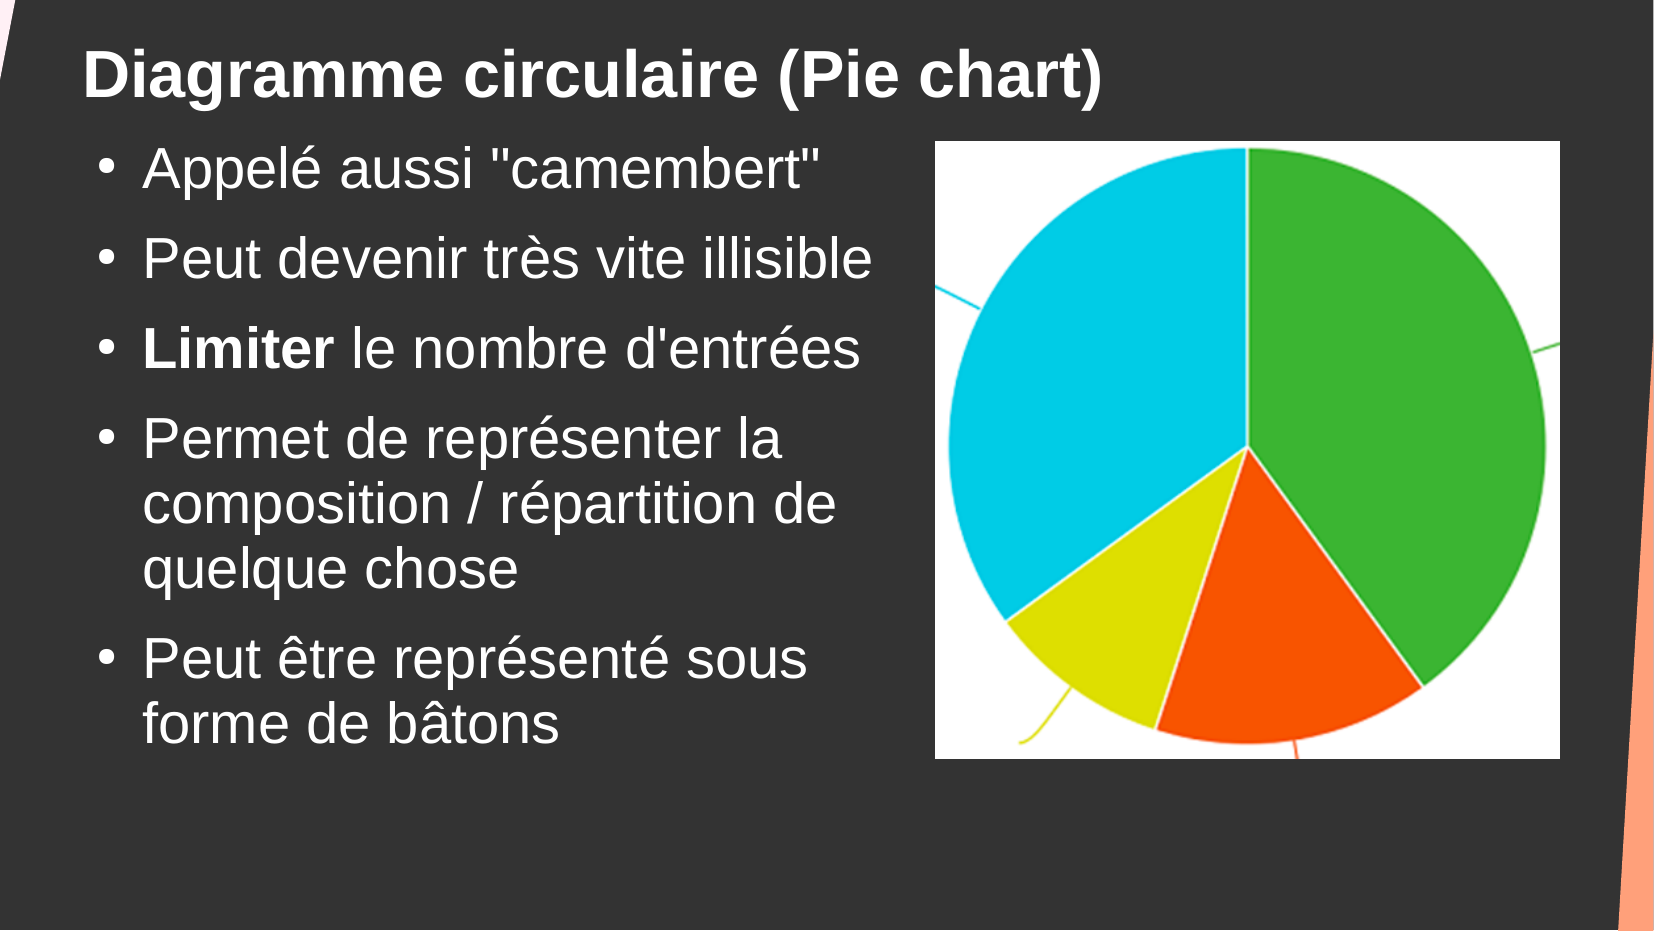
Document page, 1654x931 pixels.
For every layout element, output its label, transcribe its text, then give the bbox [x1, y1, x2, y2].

picture [935, 141, 1560, 759]
text_box [0, 0, 16, 80]
text_box [1618, 321, 1654, 931]
list Appelé aussi "camembert" Peut devenir très vite illisible Limiter le nombre d'entrées Permet de représenter la composition / répartition de quelque chose Peut être représenté sous forme de bâtons [80, 135, 886, 815]
title Diagramme circulaire (Pie chart) [82, 37, 1571, 115]
